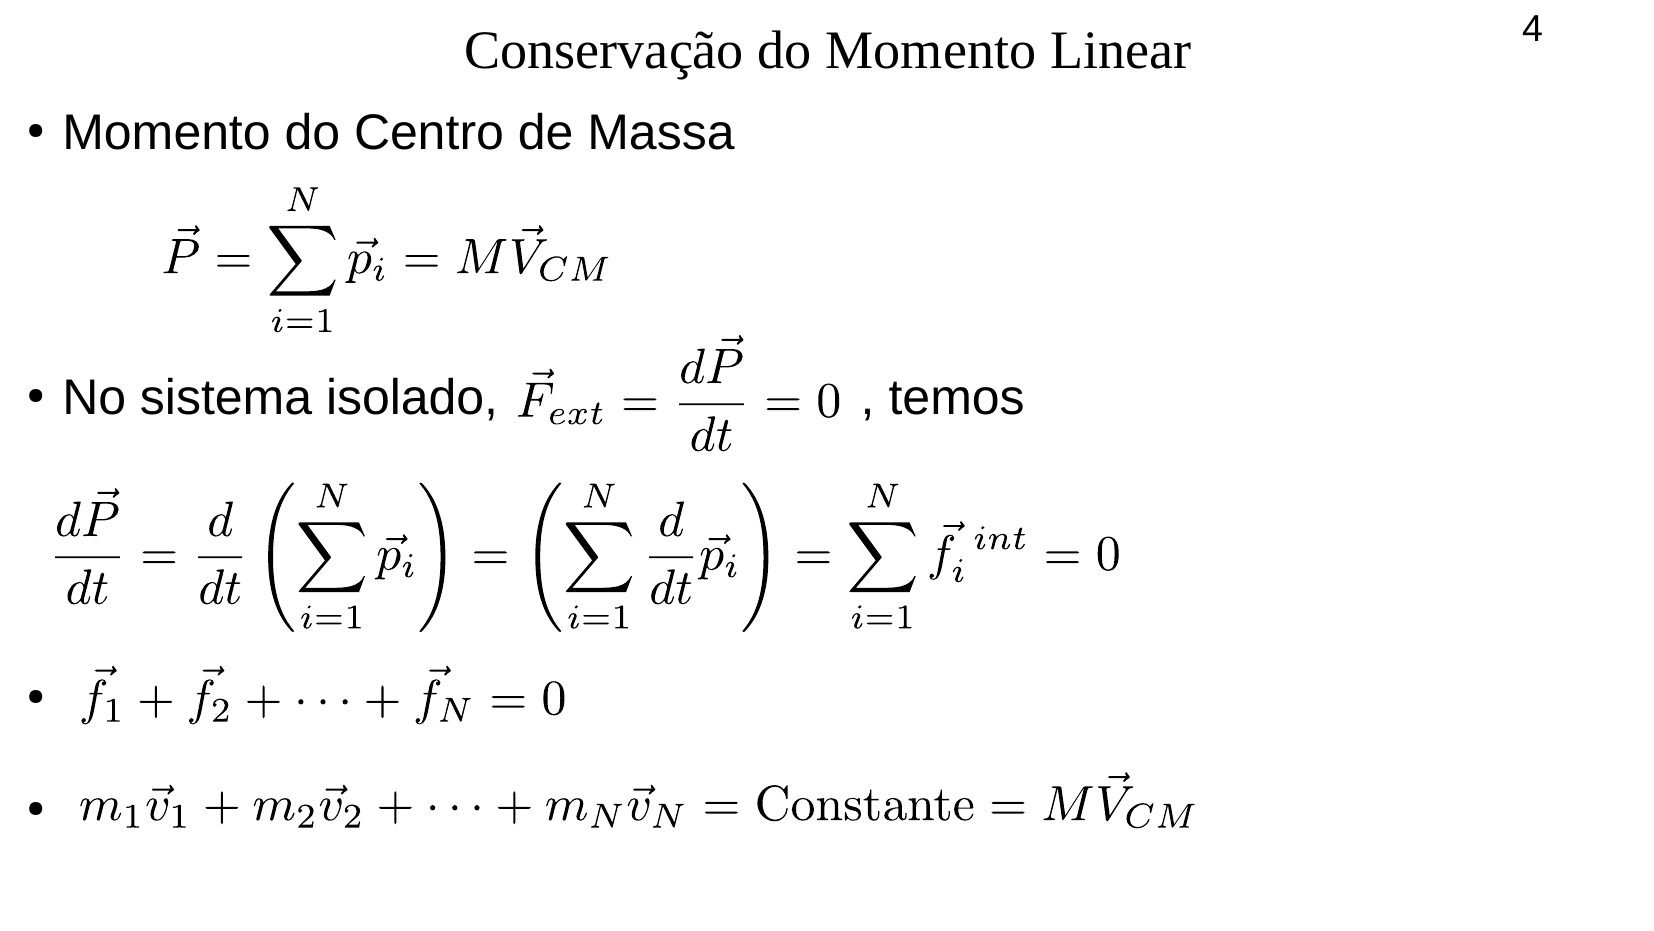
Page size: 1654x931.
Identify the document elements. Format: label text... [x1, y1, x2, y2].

text_box Conservação do Momento Linear [449, 0, 1208, 88]
text_box <number> [1507, 0, 1654, 71]
text_box Momento do Centro de Massa No sistema isolado, , temos [12, 96, 1609, 897]
picture [53, 480, 1121, 634]
picture [76, 663, 567, 727]
picture [77, 770, 1197, 831]
picture [159, 185, 842, 454]
